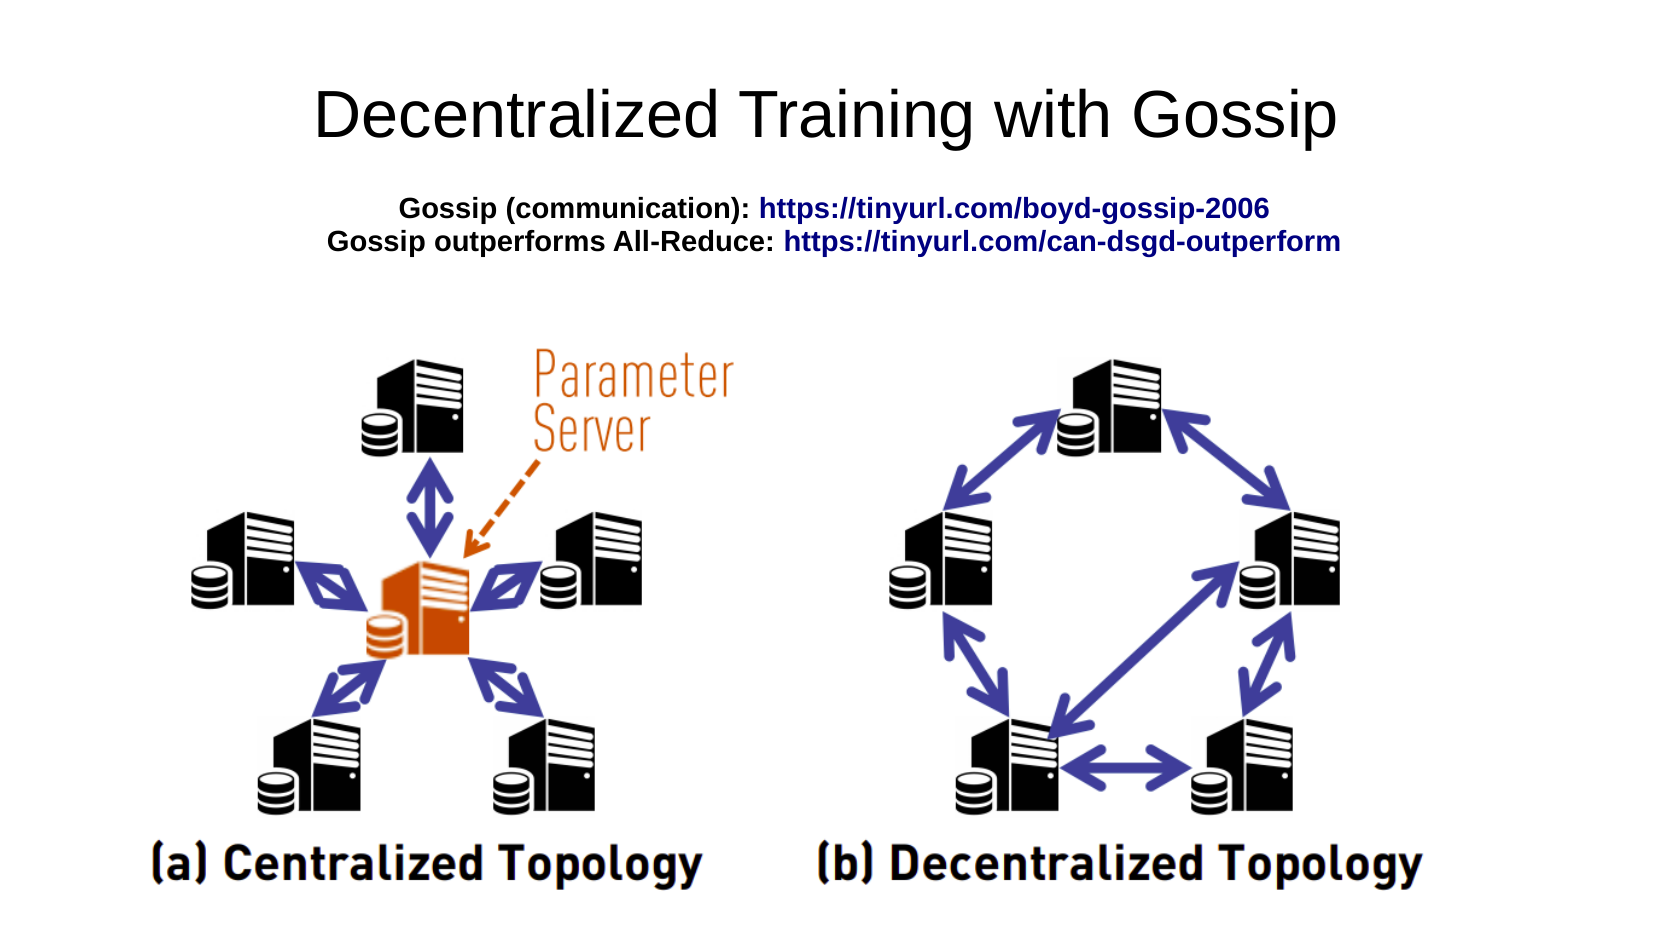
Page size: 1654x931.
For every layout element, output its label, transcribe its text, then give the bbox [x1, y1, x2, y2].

subtitle Gossip (communication): https://tinyurl.com/boyd-gossip-2006 Gossip outperforms All-Reduce: https://tinyurl.com/can-dsgd-outperform [286, 175, 1382, 274]
title Decentralized Training with Gossip [82, 37, 1571, 193]
picture [113, 281, 1480, 914]
